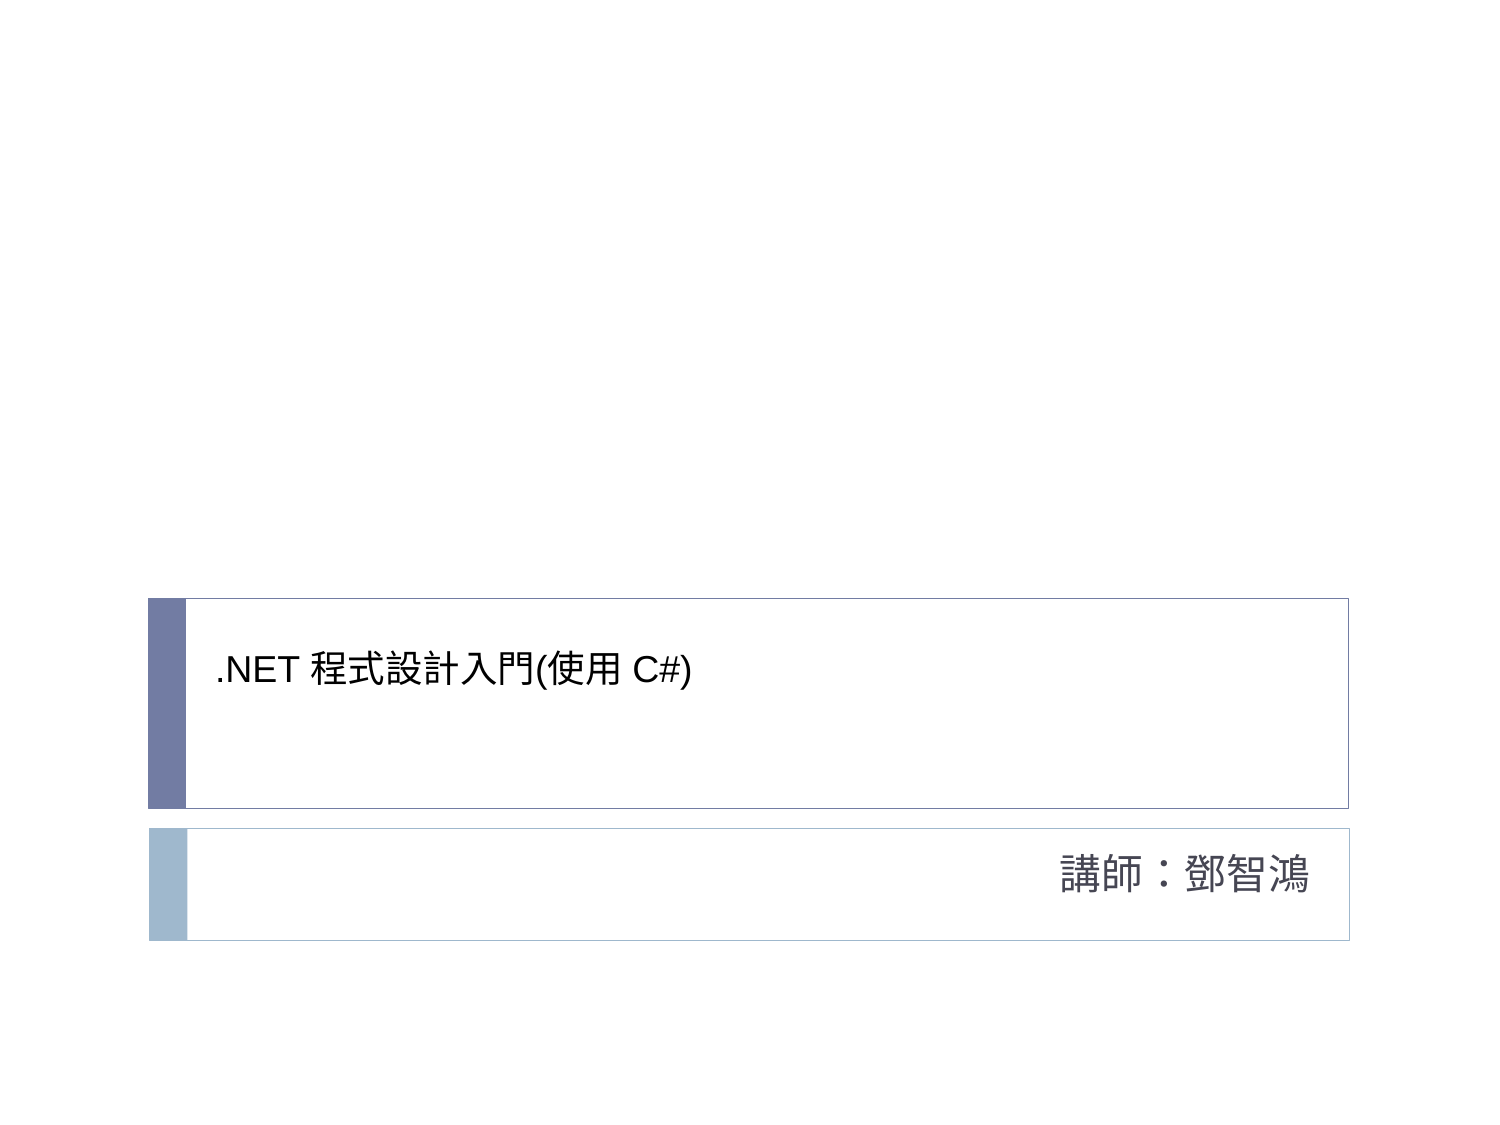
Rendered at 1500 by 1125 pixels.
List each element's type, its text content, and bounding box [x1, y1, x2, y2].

subtitle 講師：鄧智鴻 [200, 840, 1325, 929]
title .NET 程式設計入門(使用 C#) [200, 637, 1325, 800]
